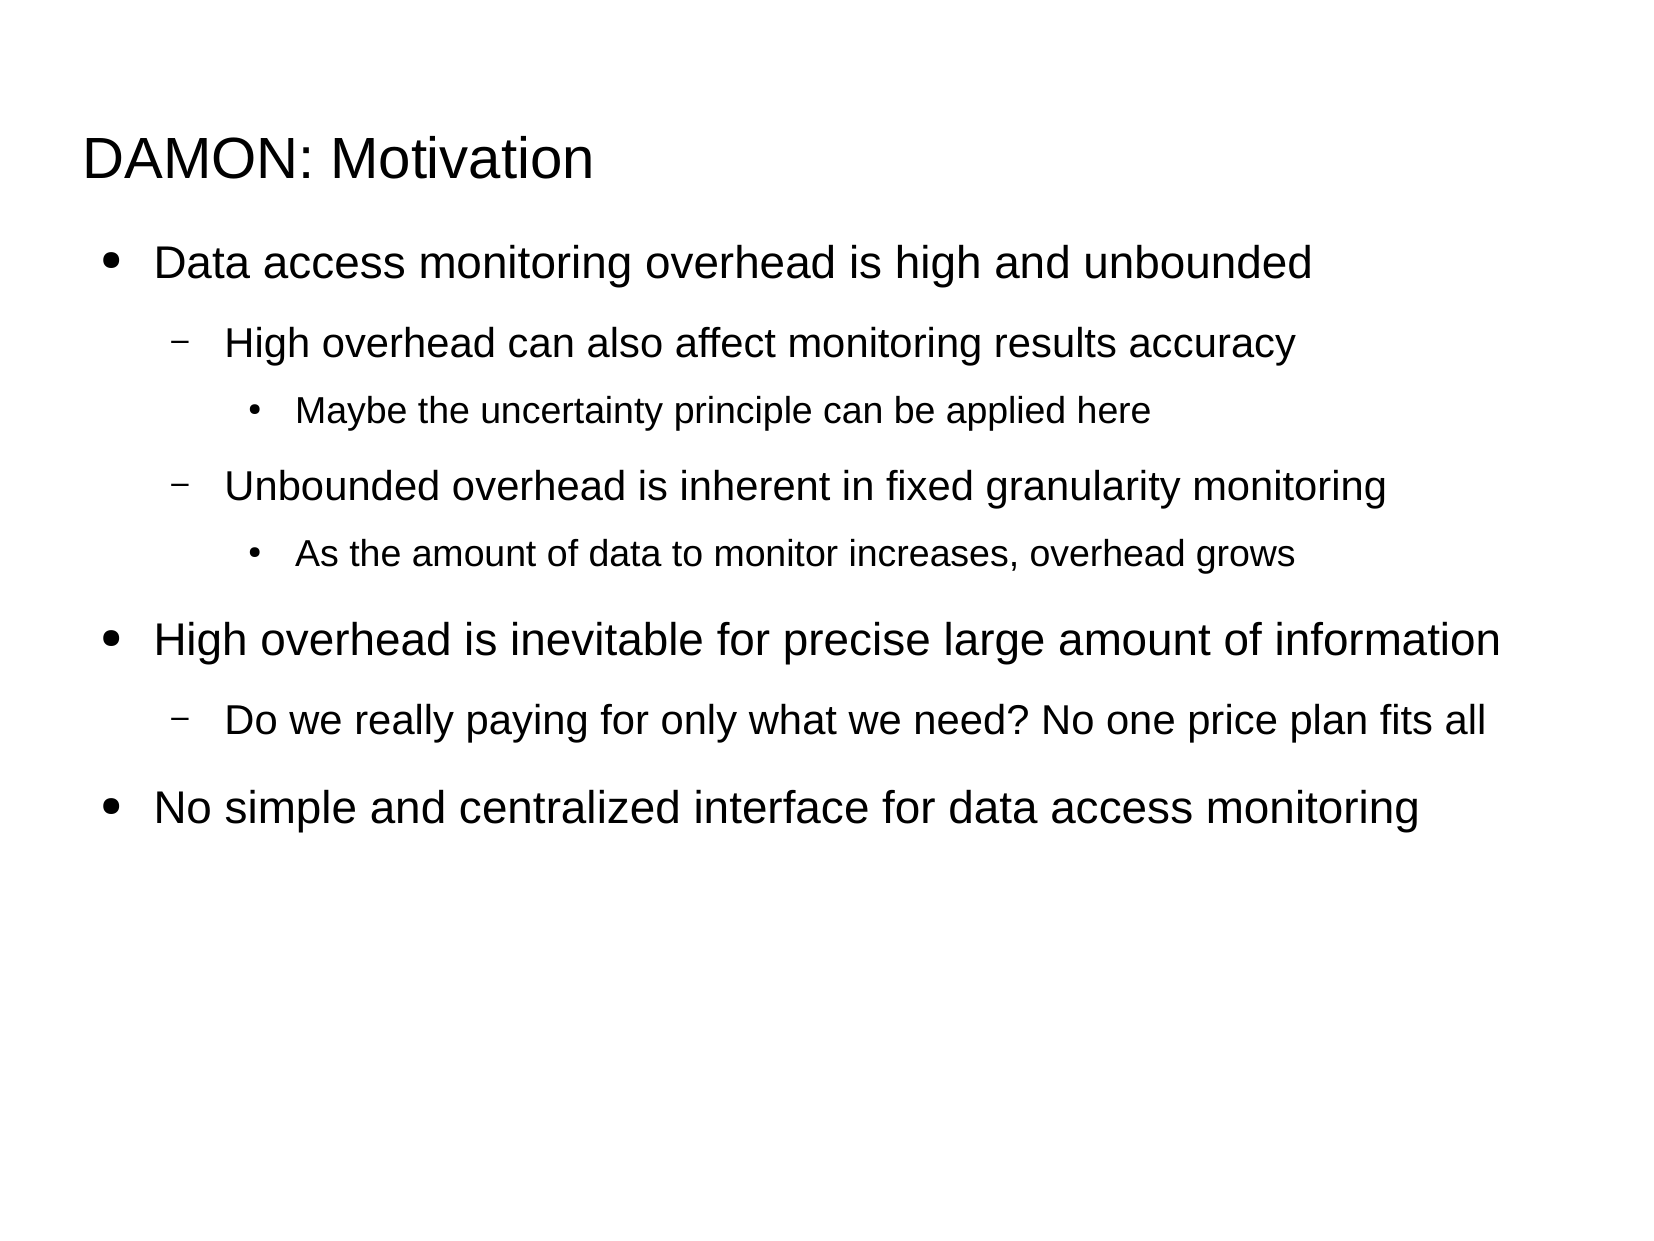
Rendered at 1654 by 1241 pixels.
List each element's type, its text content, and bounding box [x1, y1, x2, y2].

list Data access monitoring overhead is high and unbounded High overhead can also affect monitoring results accuracy Maybe the uncertainty principle can be applied here Unbounded overhead is inherent in fixed granularity monitoring As the amount of data to monitor increases, overhead grows High overhead is inevitable for precise large amount of information Do we really paying for only what we need? No one price plan fits all No simple and centralized interface for data access monitoring [82, 236, 1571, 1111]
title DAMON: Motivation [82, 108, 1571, 210]
